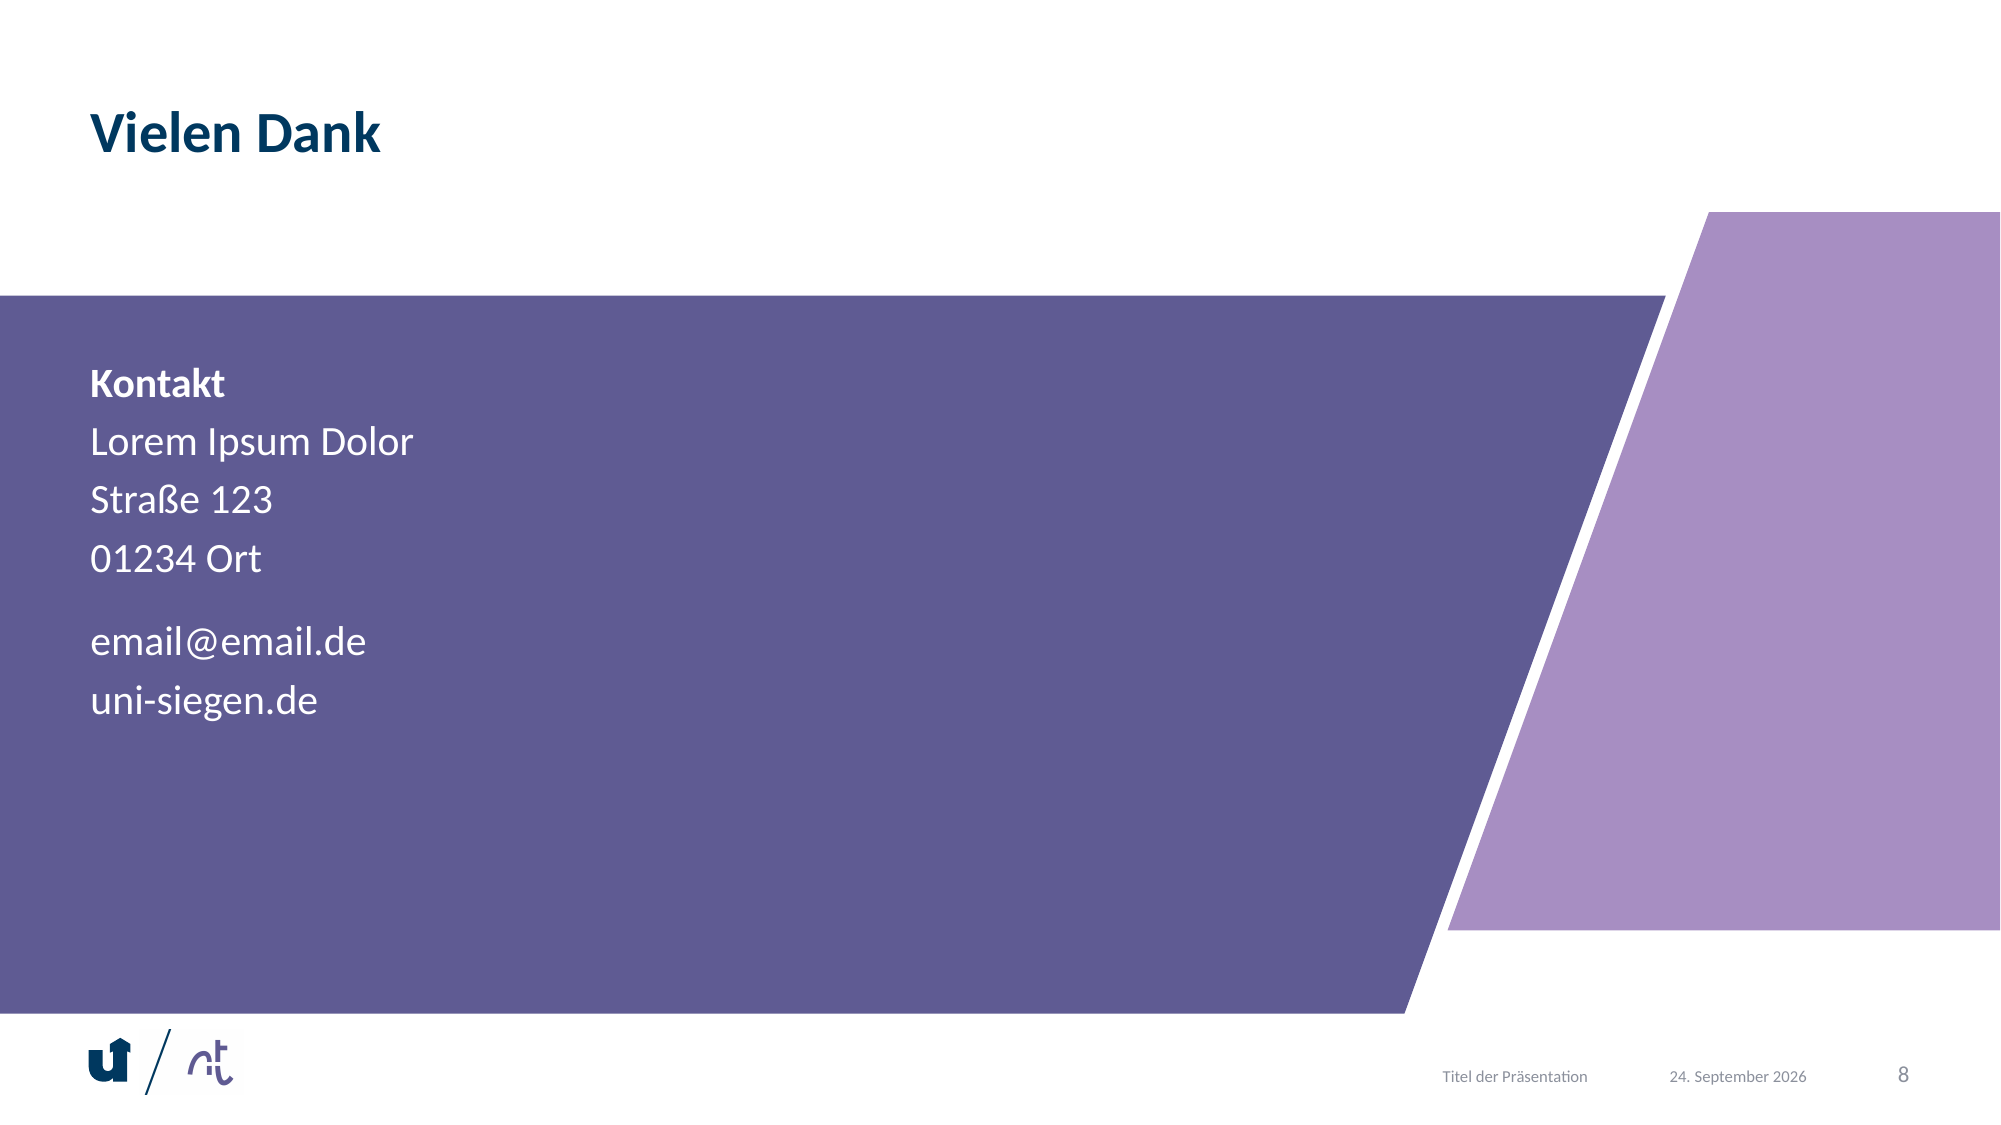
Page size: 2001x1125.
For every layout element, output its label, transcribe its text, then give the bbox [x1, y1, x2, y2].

title Vielen Dank [90, 101, 1638, 244]
list Kontakt Lorem Ipsum Dolor Straße 123 01234 Ort email@email.de uni-siegen.de [90, 338, 1390, 953]
picture [139, 1029, 244, 1095]
